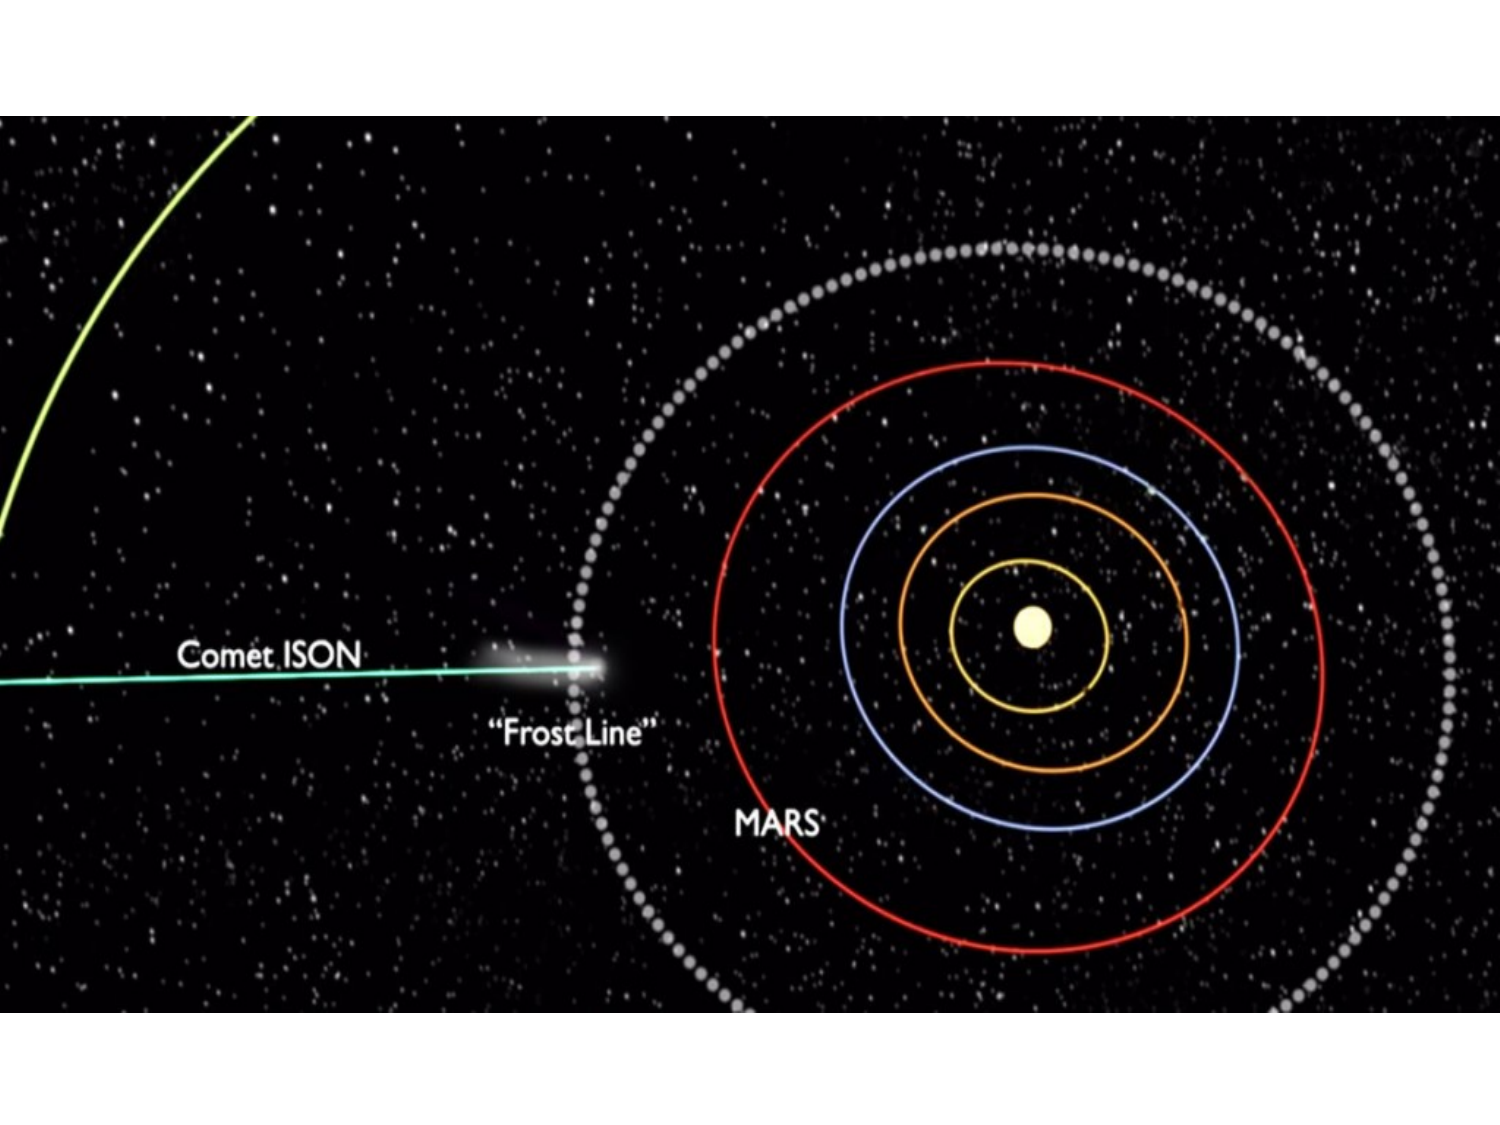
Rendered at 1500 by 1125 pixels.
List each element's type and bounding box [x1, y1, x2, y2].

picture [0, 116, 1500, 1013]
